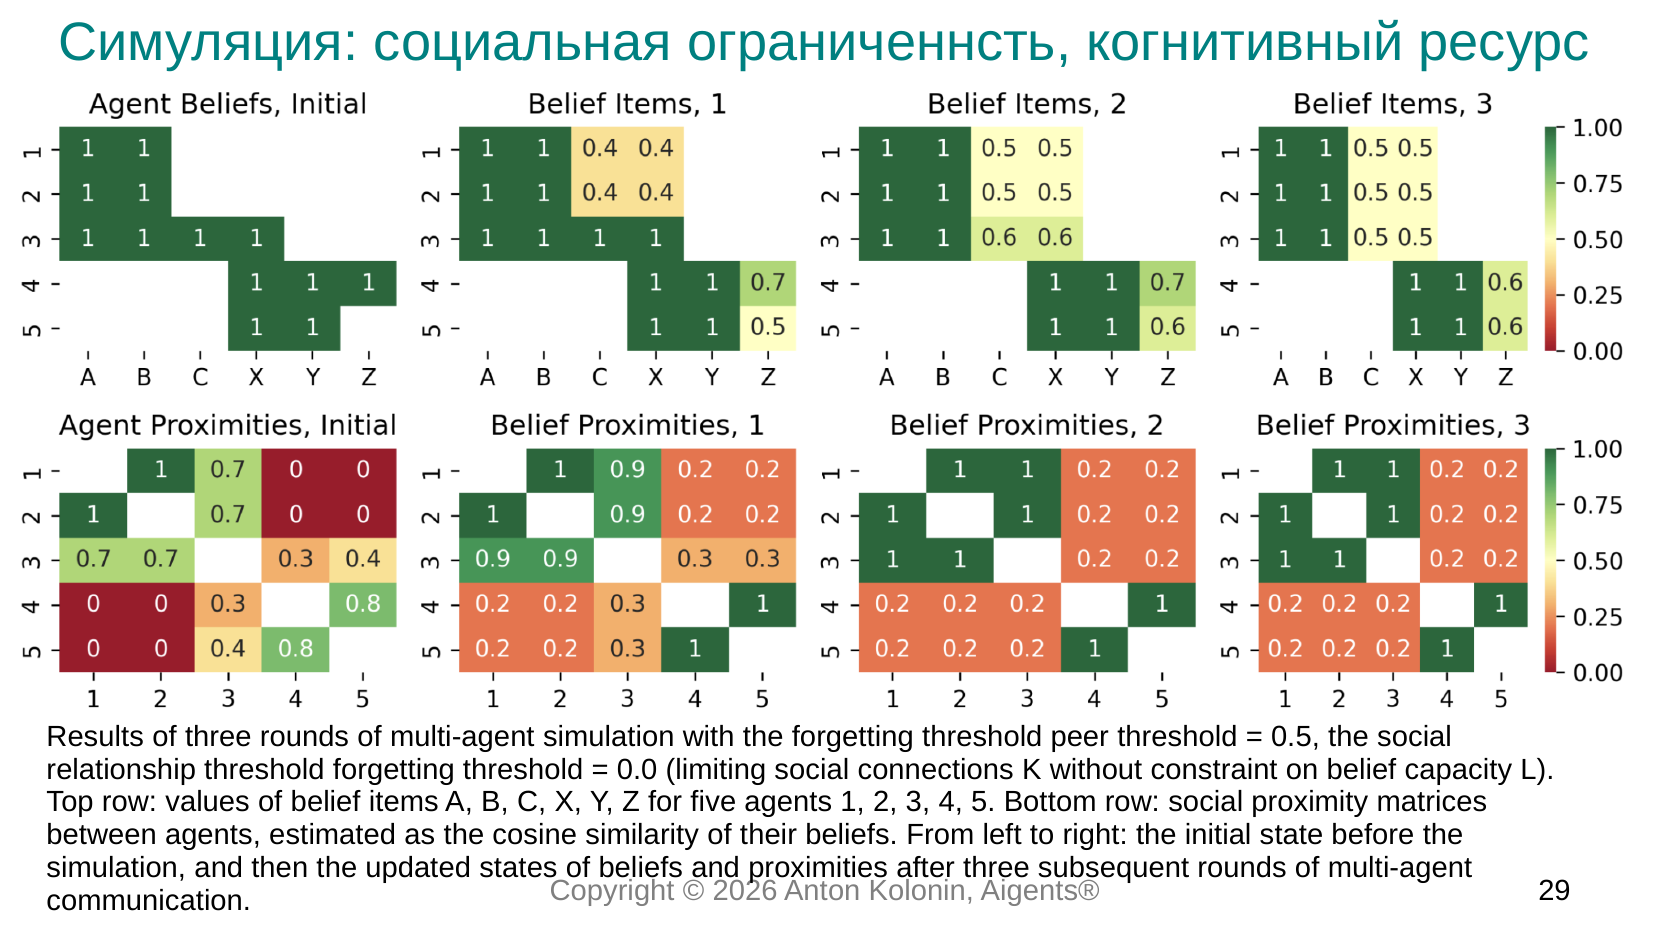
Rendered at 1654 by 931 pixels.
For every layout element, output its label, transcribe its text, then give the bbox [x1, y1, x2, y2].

picture [13, 78, 1632, 713]
text_box Results of three rounds of multi-agent simulation with the forgetting threshold peer threshold = 0.5, the social relationship threshold forgetting threshold = 0.0 (limiting social connections K without constraint on belief capacity L). Top row: values of belief items A, B, C, X, Y, Z for five agents 1, 2, 3, 4, 5. Bottom row: social proximity matrices between agents, estimated as the cosine similarity of their beliefs. From left to right: the initial state before the simulation, and then the updated states of beliefs and proximities after three subsequent rounds of multi-agent communication. [31, 713, 1613, 863]
text_box Симуляция: социальная ограниченнсть, когнитивный ресурс [0, 2, 1651, 82]
